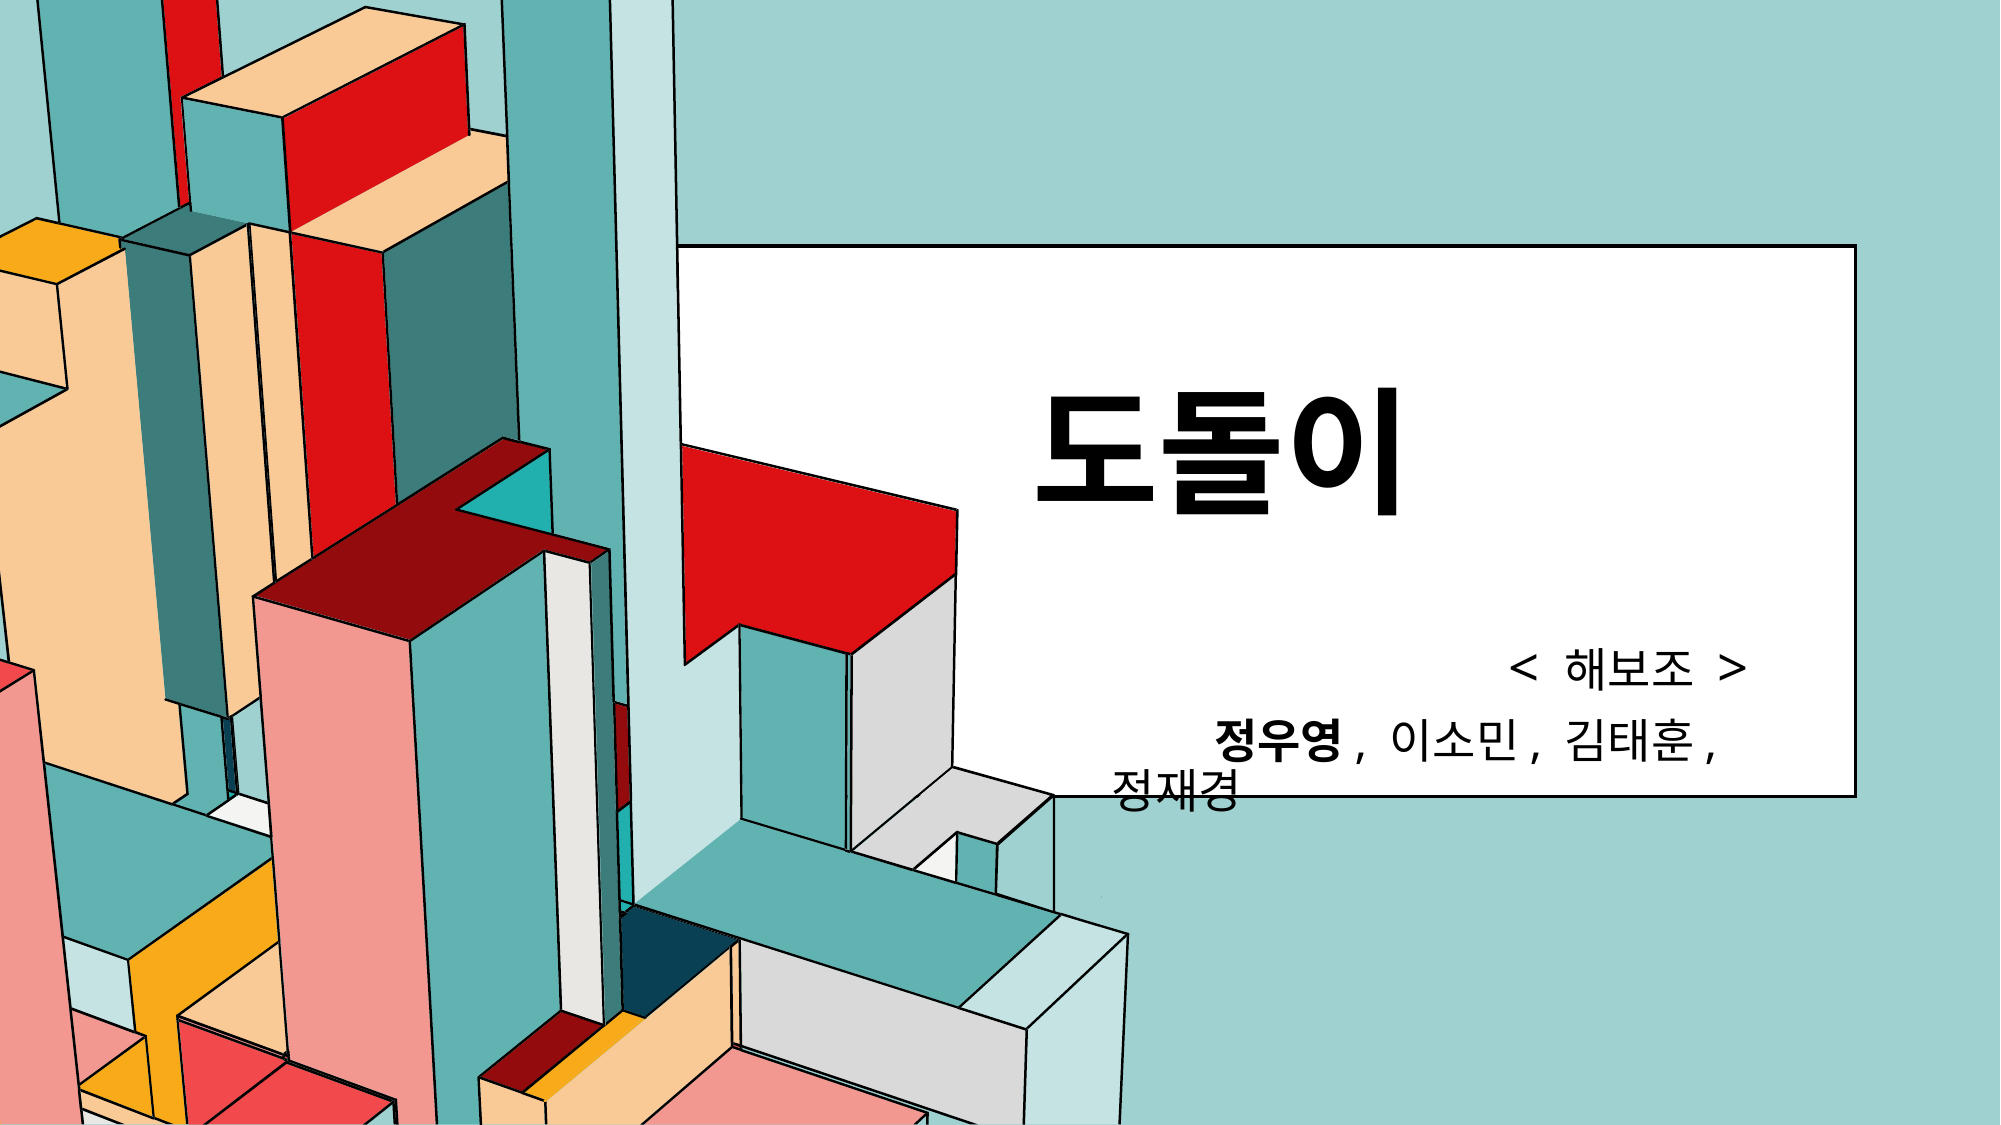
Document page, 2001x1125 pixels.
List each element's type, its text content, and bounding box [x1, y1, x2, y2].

title 도돌이 [1016, 346, 1563, 541]
subtitle < 해보조 > 정우영, 이소민, 김태훈, 정재경 [1096, 633, 1872, 828]
